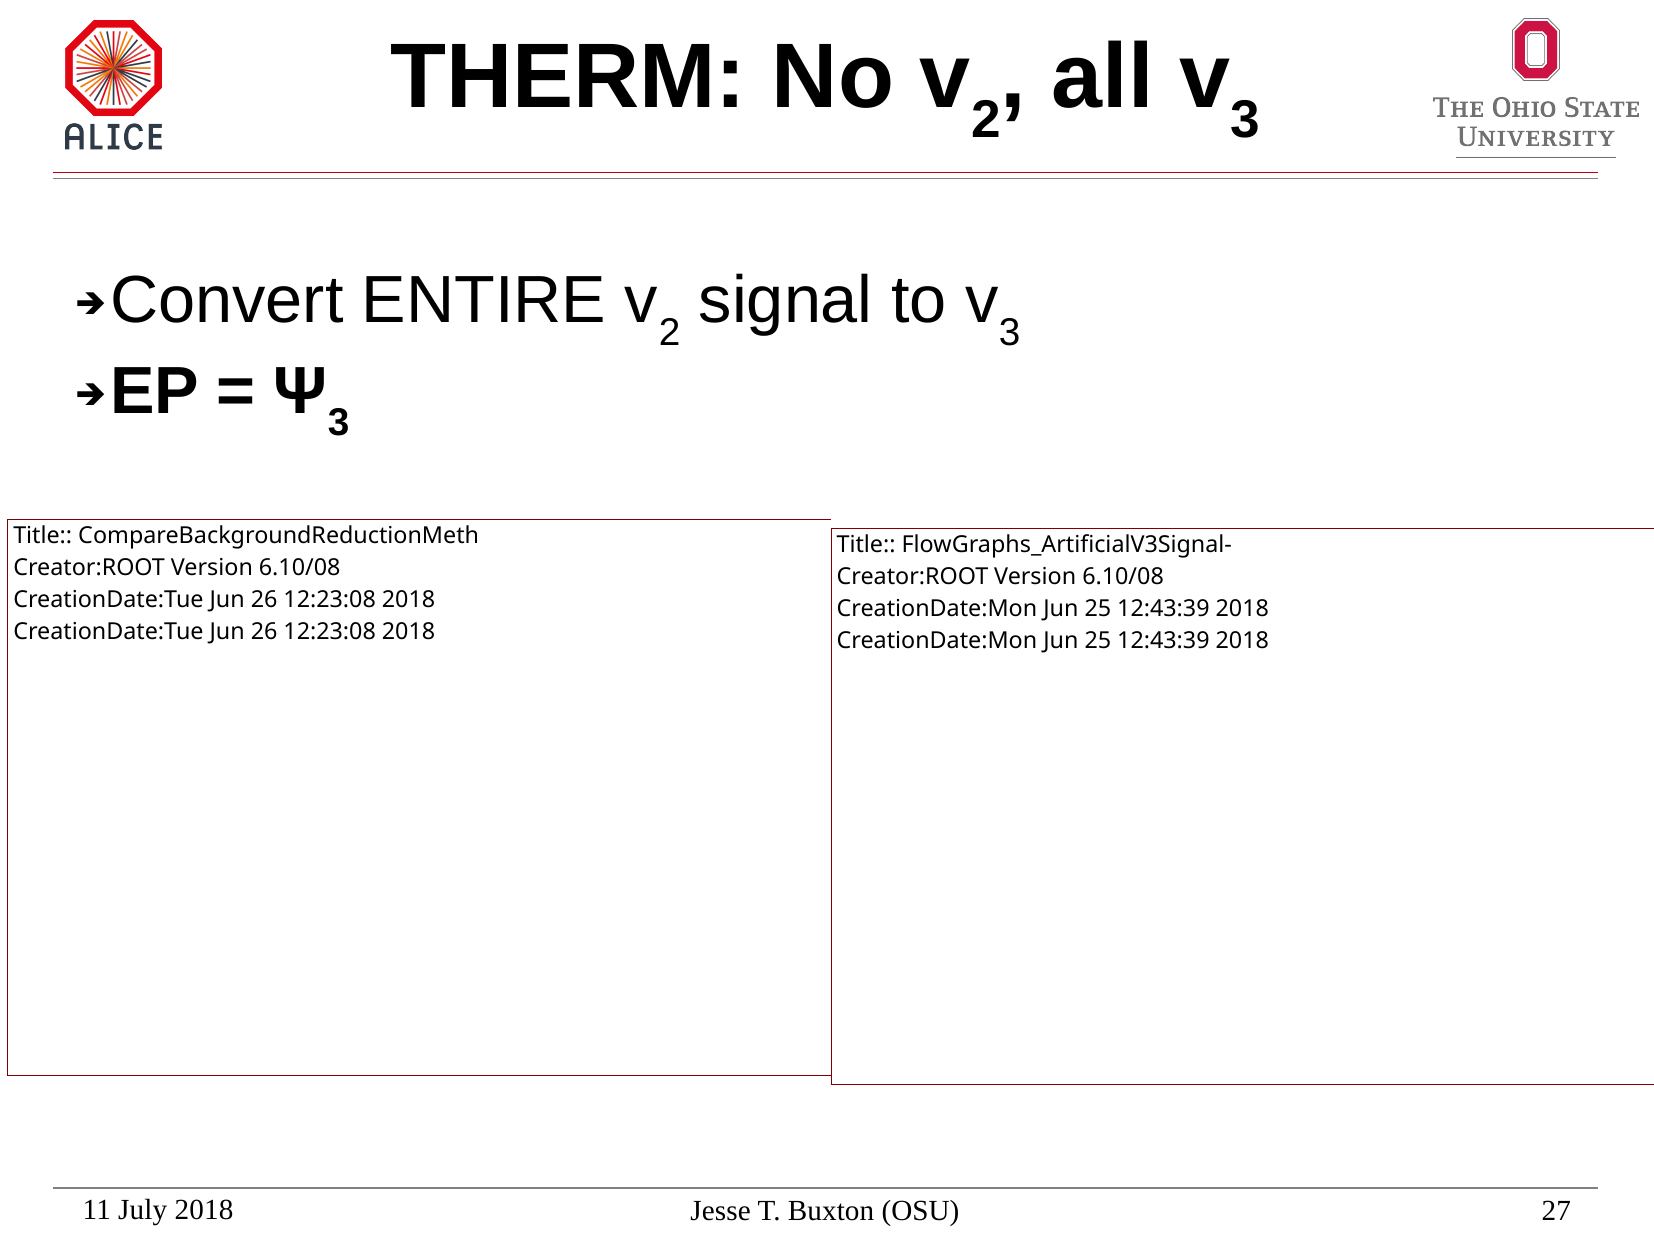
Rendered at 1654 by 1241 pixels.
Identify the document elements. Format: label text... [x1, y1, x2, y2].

picture [1513, 5, 1642, 171]
text_box Convert ENTIRE v2 signal to v3 EP = Ψ3 [60, 255, 1591, 452]
picture [5, 517, 1654, 1085]
picture [65, 20, 137, 150]
title THERM: No v2, all v3 [137, 1, 1513, 172]
